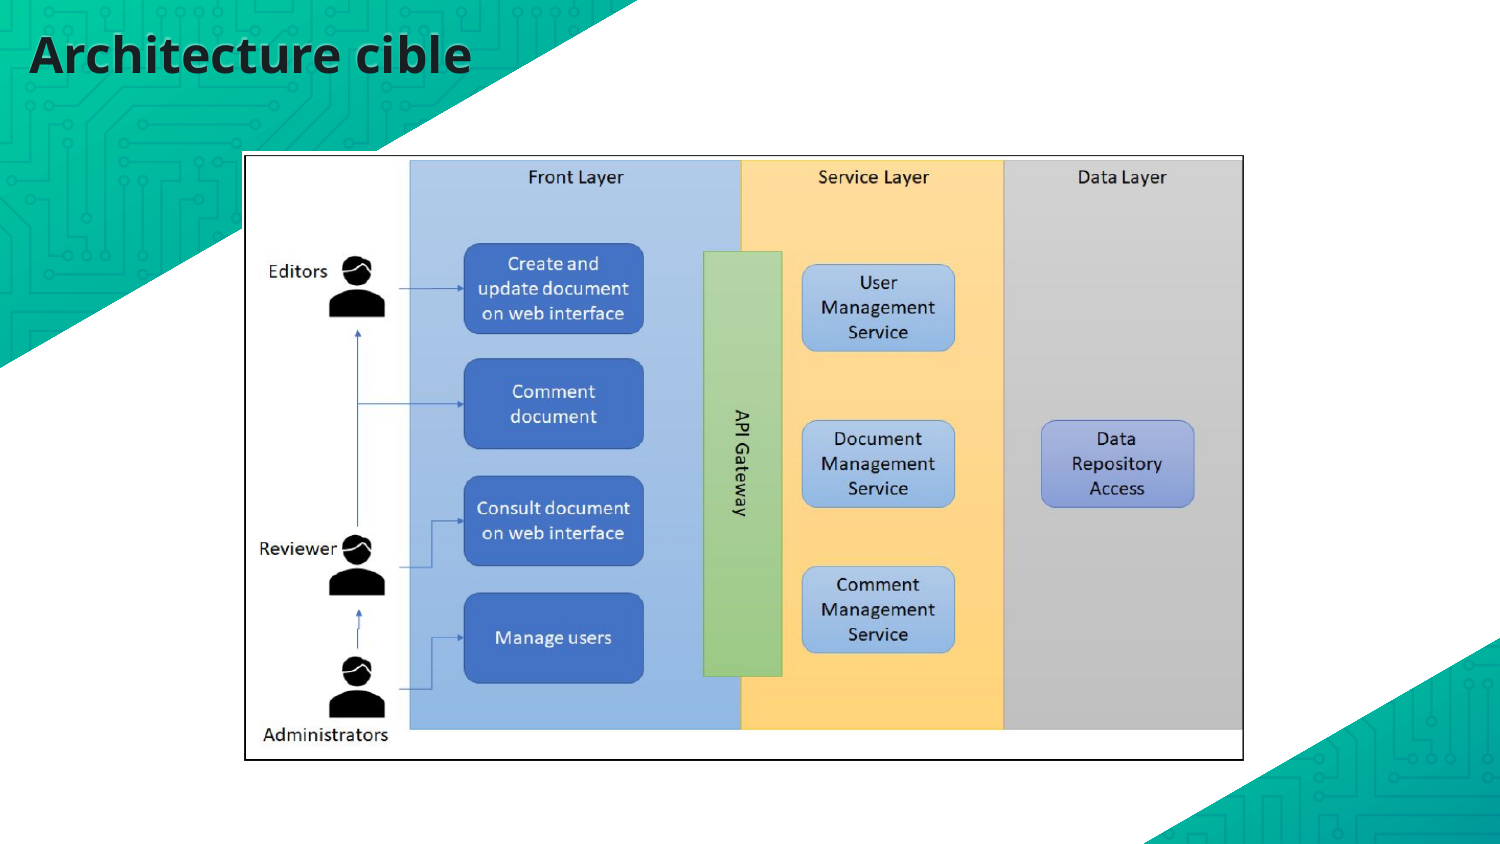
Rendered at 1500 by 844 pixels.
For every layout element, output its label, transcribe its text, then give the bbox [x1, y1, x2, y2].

title Architecture cible [29, 29, 1249, 88]
picture [242, 151, 1247, 762]
